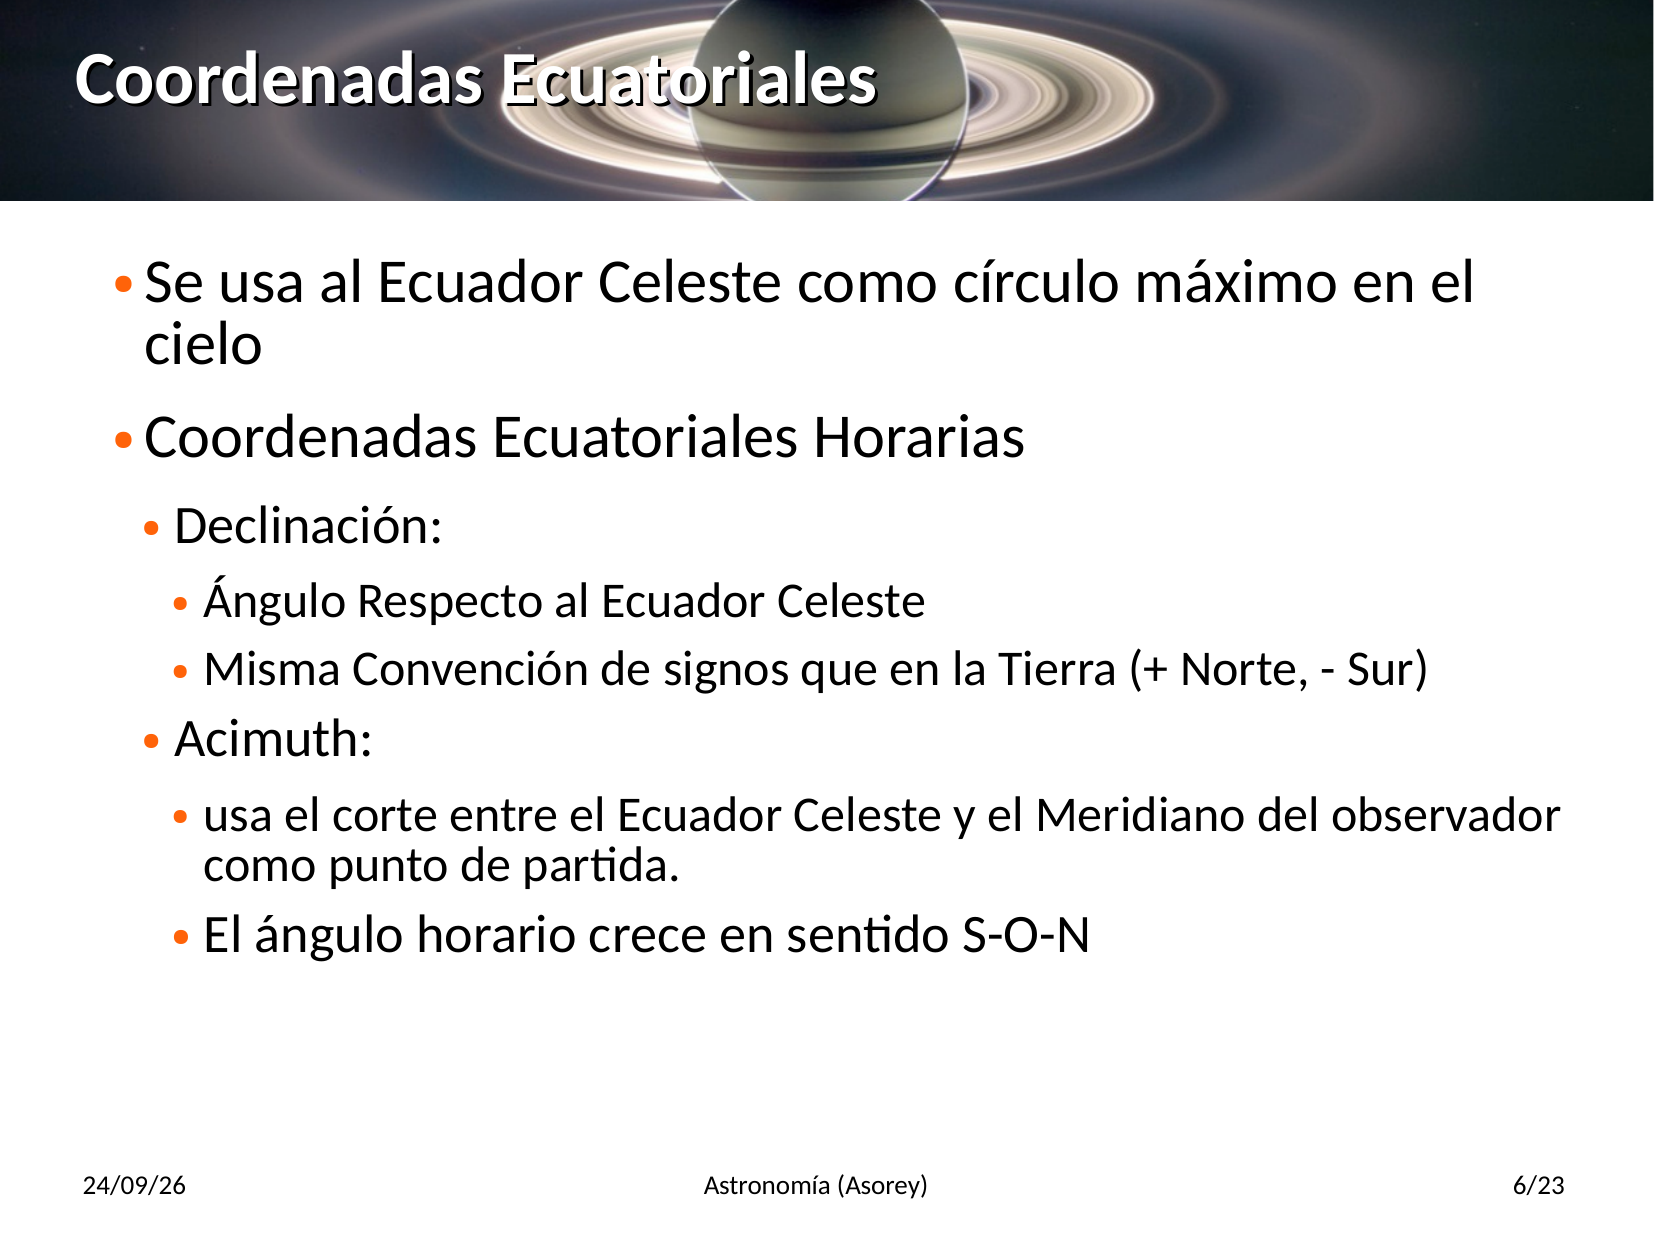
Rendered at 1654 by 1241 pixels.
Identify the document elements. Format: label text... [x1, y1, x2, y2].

picture [0, 0, 1654, 201]
list Se usa al Ecuador Celeste como círculo máximo en el cielo Coordenadas Ecuatoriales Horarias Declinación: Ángulo Respecto al Ecuador Celeste Misma Convención de signos que en la Tierra (+ Norte, - Sur) Acimuth: usa el corte entre el Ecuador Celeste y el Meridiano del observador como punto de partida. El ángulo horario crece en sentido S-O-N [82, 255, 1571, 1156]
title Coordenadas Ecuatoriales [75, 19, 1564, 151]
